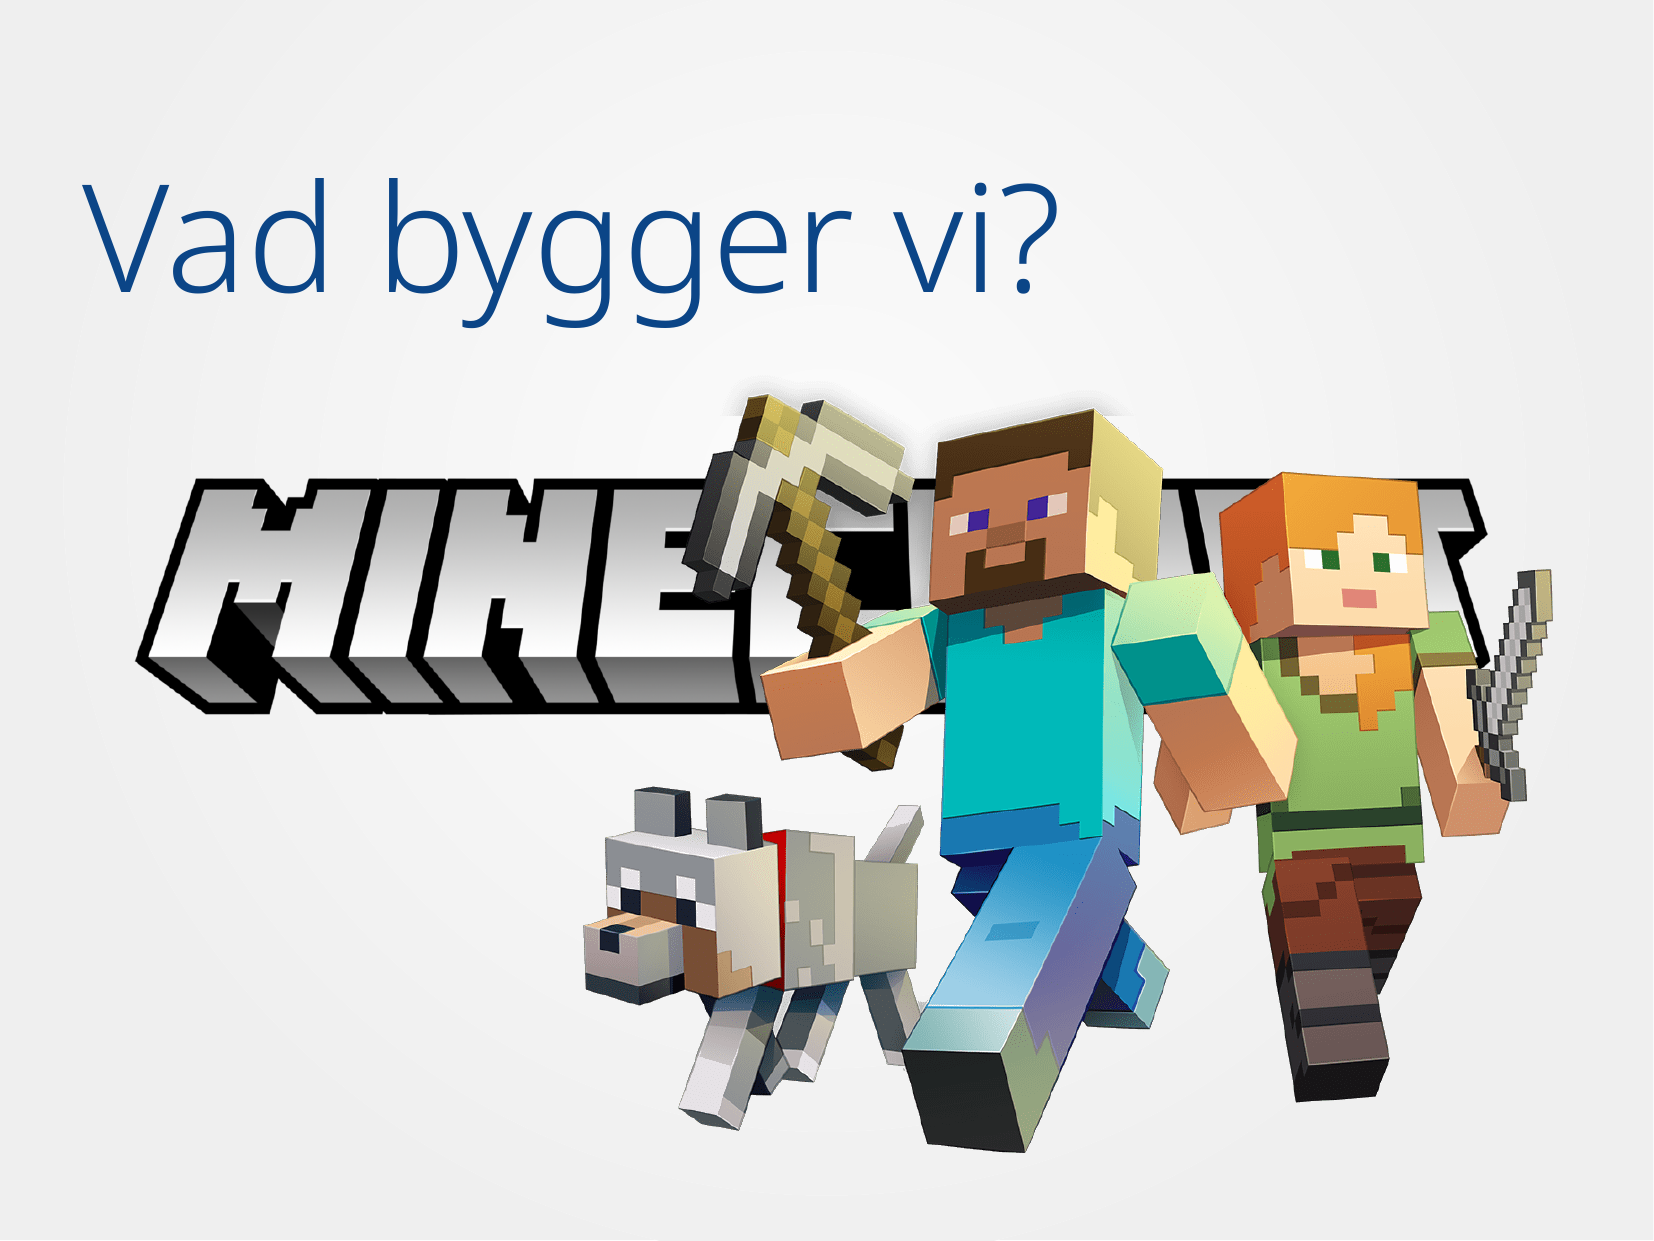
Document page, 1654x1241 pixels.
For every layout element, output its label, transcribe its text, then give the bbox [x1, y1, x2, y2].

picture [85, 371, 1569, 1153]
title Vad bygger vi? [82, 80, 1572, 337]
